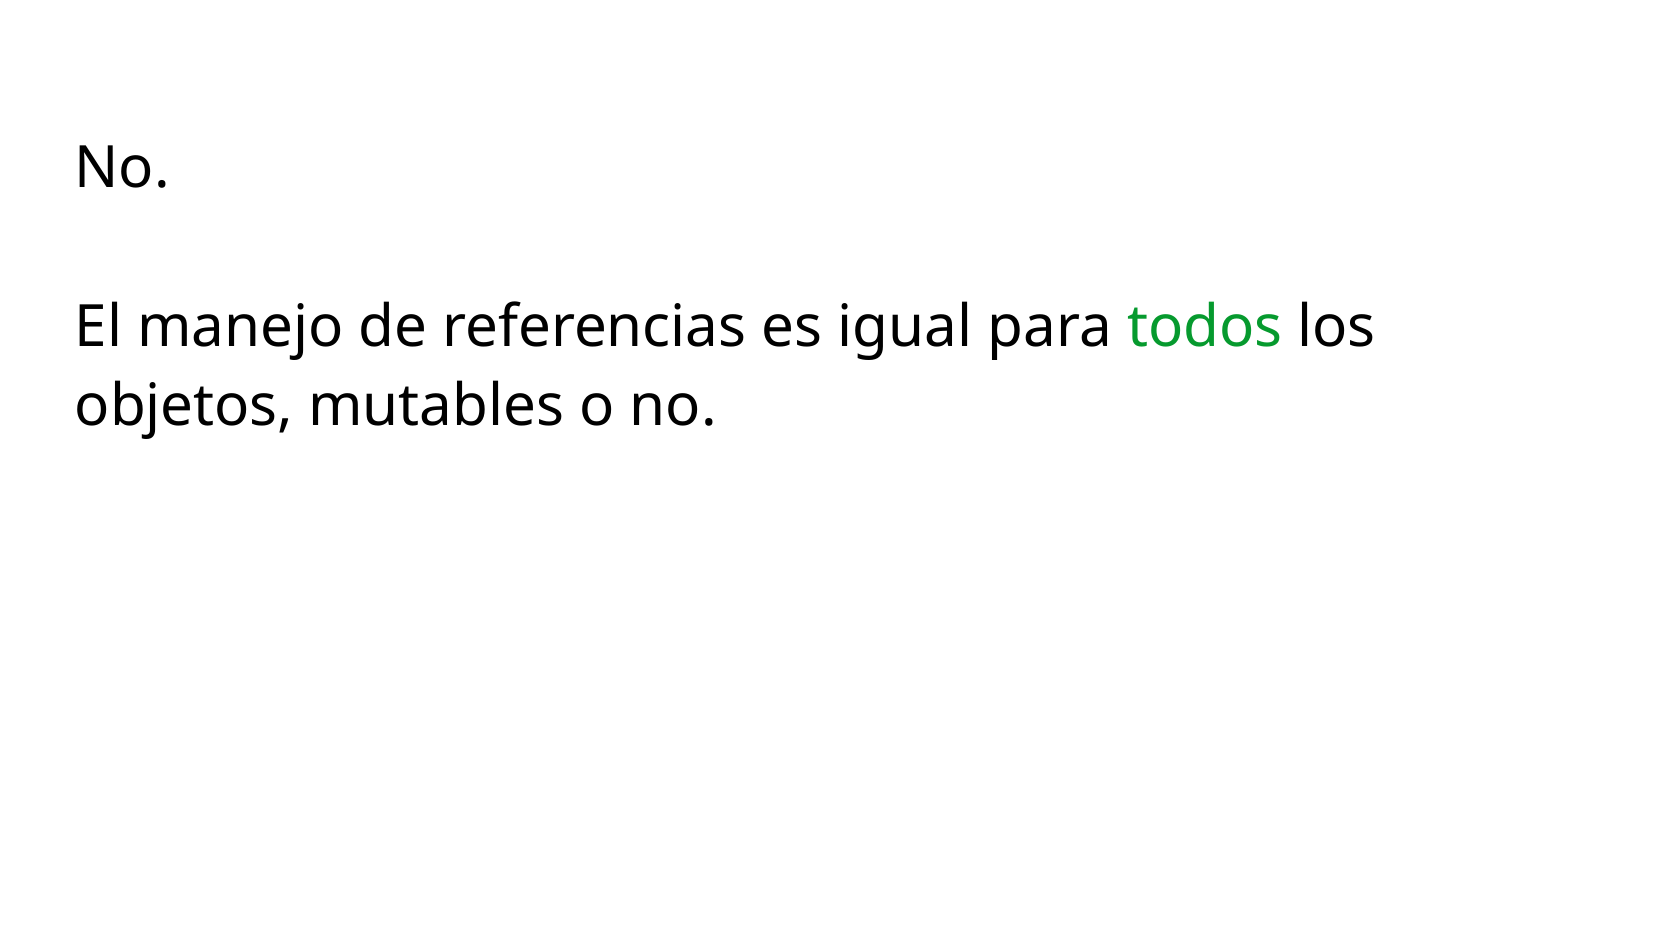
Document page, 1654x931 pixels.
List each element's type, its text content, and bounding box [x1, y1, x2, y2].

text_box No. El manejo de referencias es igual para todos los objetos, mutables o no. [60, 118, 1606, 794]
